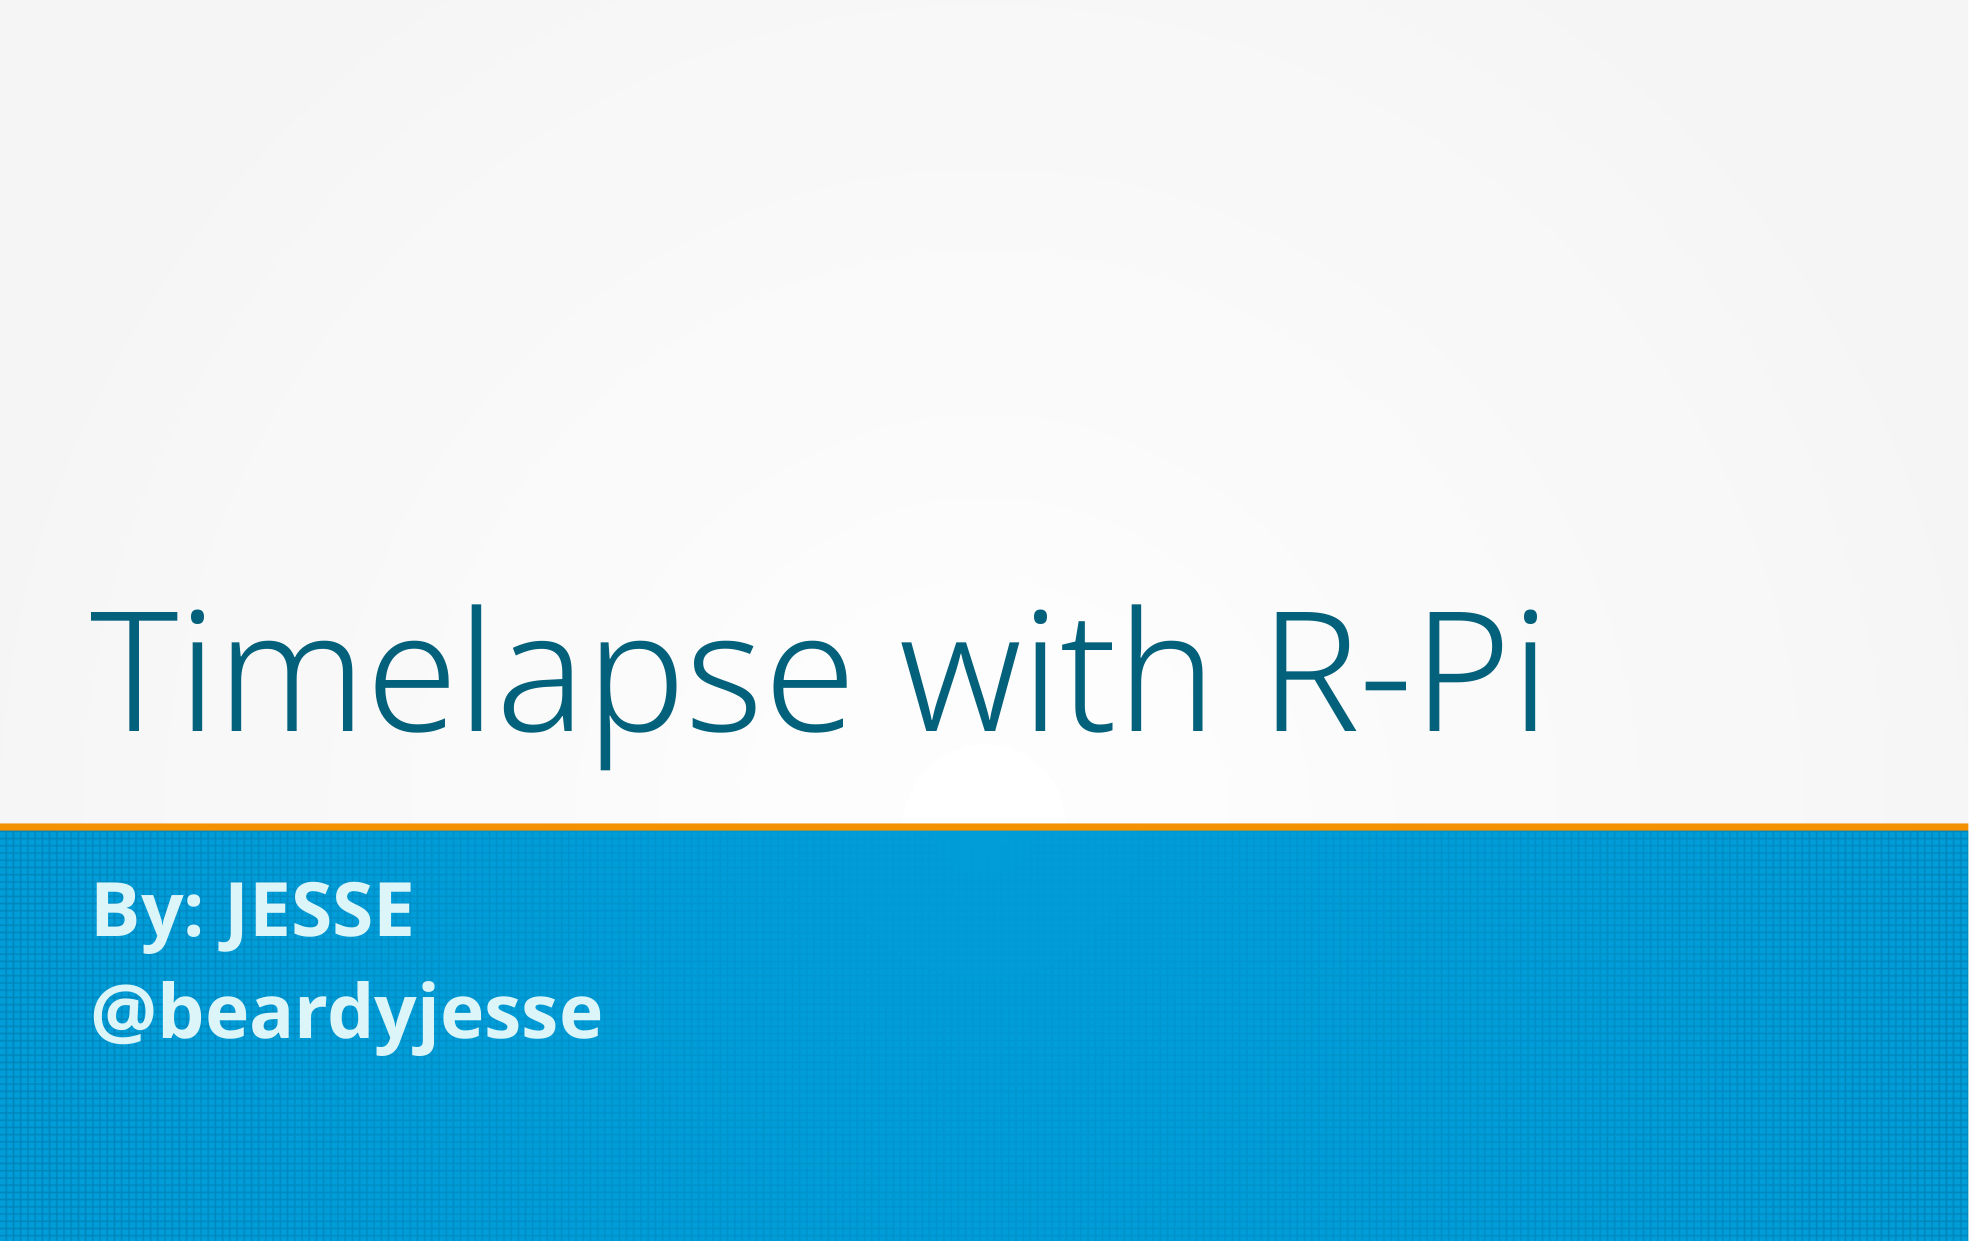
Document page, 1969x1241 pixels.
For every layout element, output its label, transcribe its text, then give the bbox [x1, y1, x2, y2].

subtitle By: JESSE @beardyjesse [90, 855, 1861, 1111]
title Timelapse with R-Pi [90, 49, 1862, 781]
picture [0, 0, 1969, 830]
